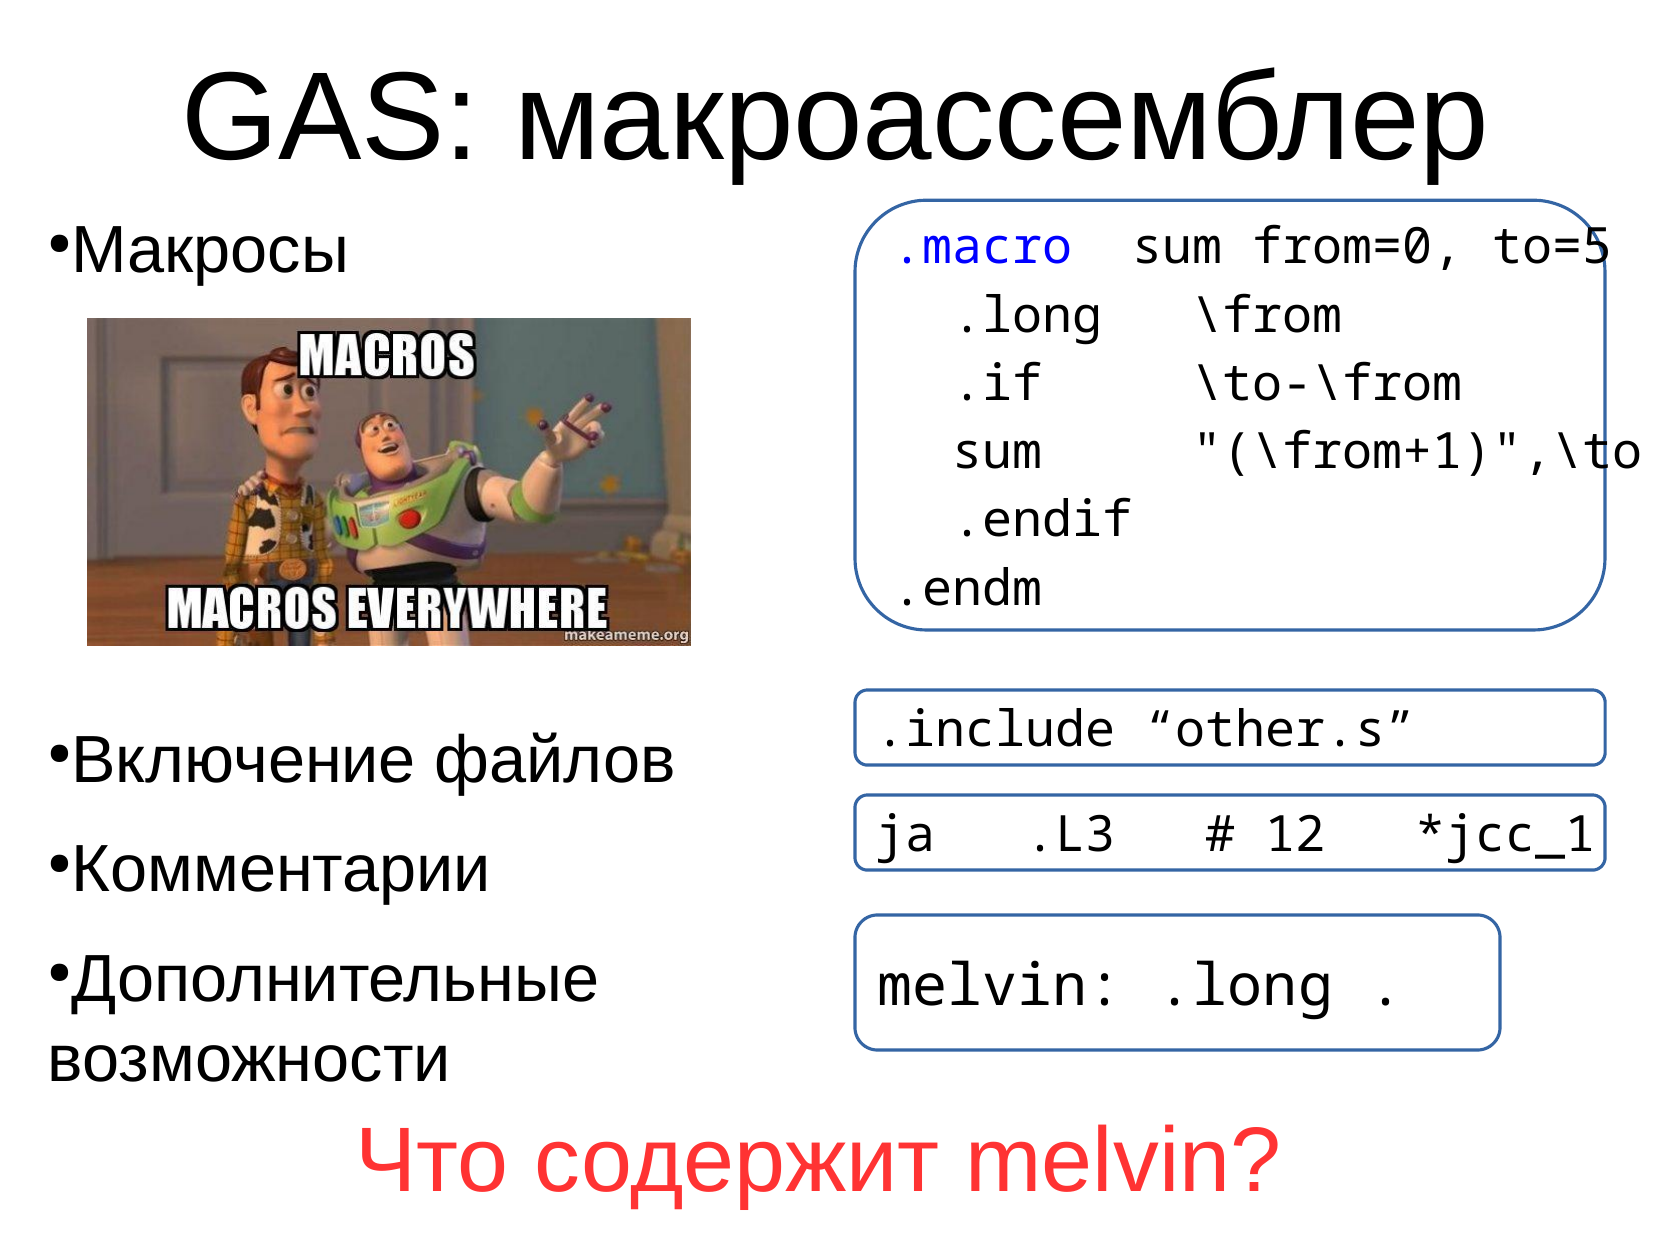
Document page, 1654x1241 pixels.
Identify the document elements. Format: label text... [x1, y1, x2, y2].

picture [87, 318, 691, 646]
text_box .macro sum from=0, to=5 .long \from .if \to-\from sum "(\from+1)",\to .endif .endm [855, 206, 1606, 631]
text_box melvin: .long . [855, 915, 1501, 1051]
list Макросы Включение файлов Комментарии Дополнительные возможности [47, 205, 1536, 1111]
title Что содержит melvin? [75, 1080, 1564, 1231]
text_box .include “other.s” [855, 690, 1606, 766]
title GAS: макроассемблер [91, 13, 1580, 206]
text_box ja .L3 # 12 *jcc_1 [855, 795, 1606, 871]
